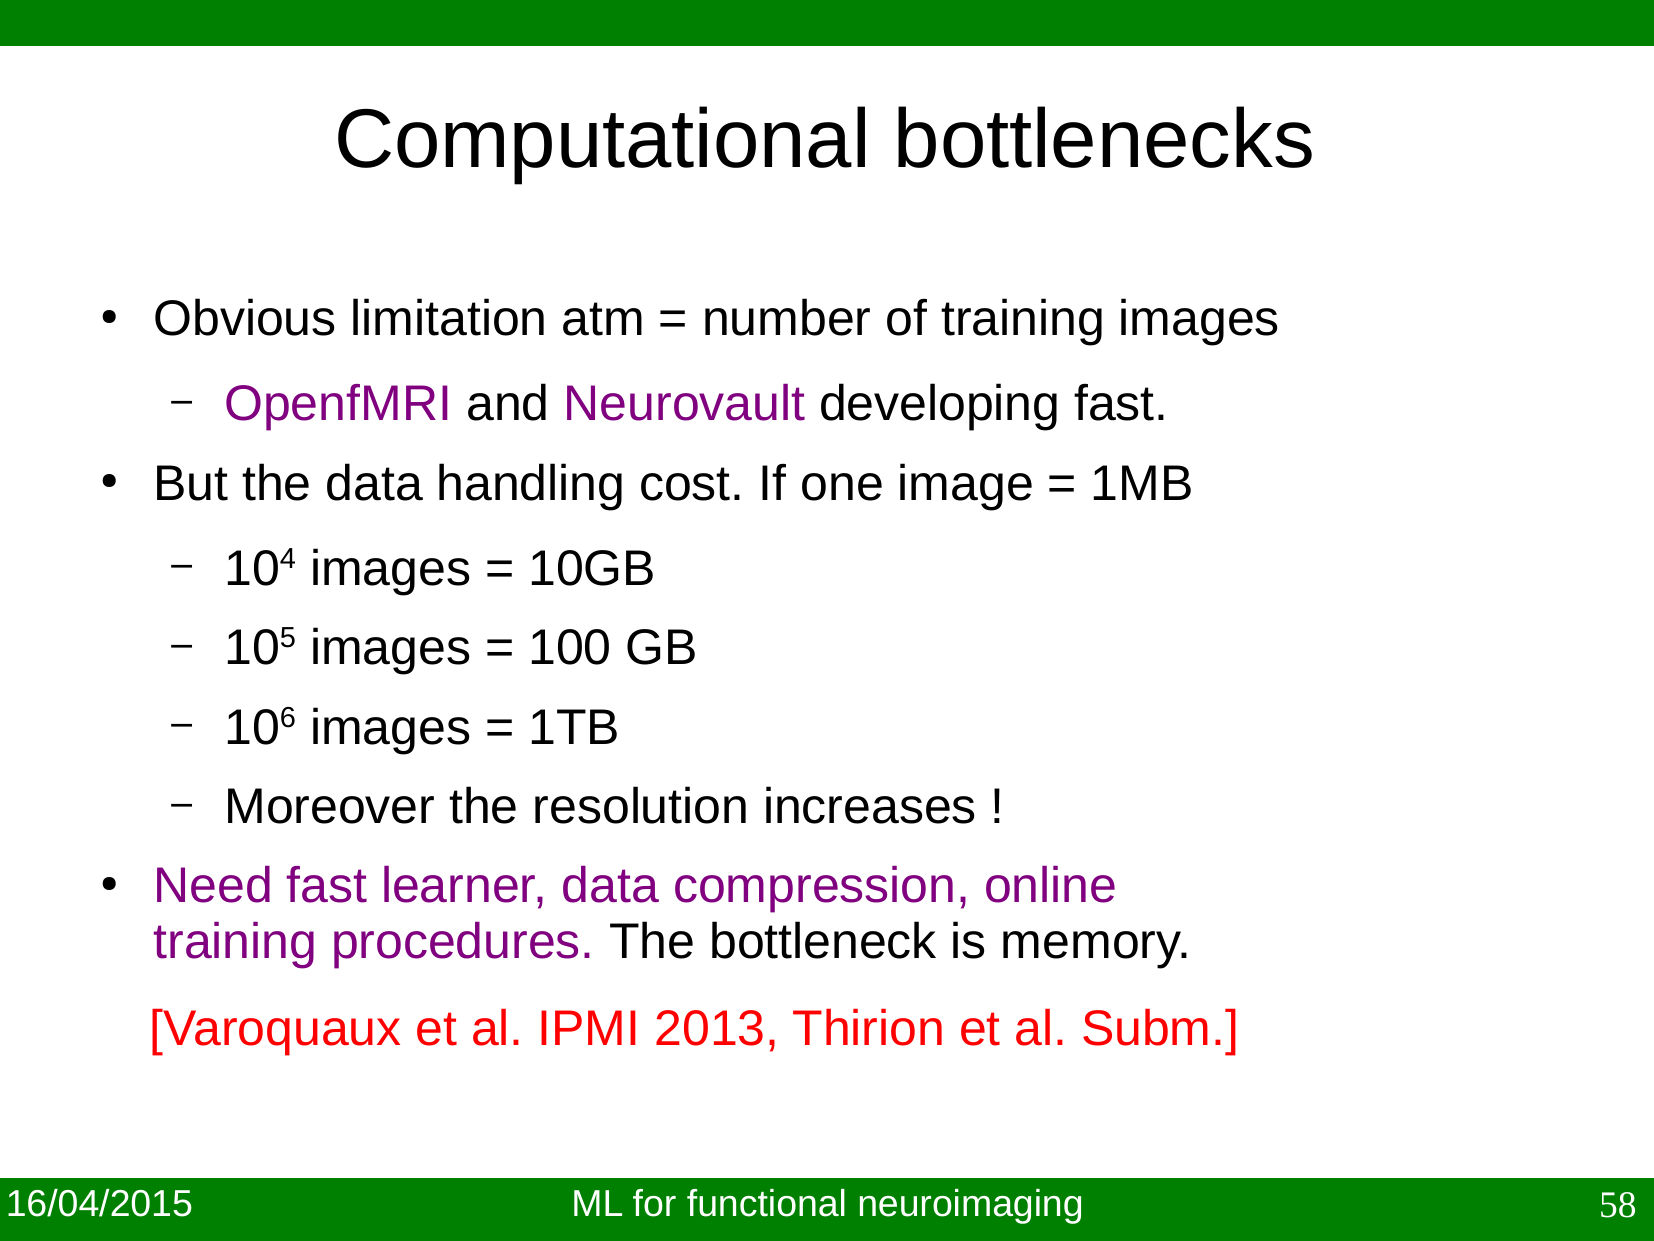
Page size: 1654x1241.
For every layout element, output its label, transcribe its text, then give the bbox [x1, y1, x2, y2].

text_box [Varoquaux et al. IPMI 2013, Thirion et al. Subm.] [135, 993, 1256, 1065]
title Computational bottlenecks [75, 45, 1576, 233]
list Obvious limitation atm = number of training images OpenfMRI and Neurovault developing fast. But the data handling cost. If one image = 1MB 104 images = 10GB 105 images = 100 GB 106 images = 1TB Moreover the resolution increases ! Need fast learner, data compression, online training procedures. The bottleneck is memory. [82, 290, 1291, 1010]
